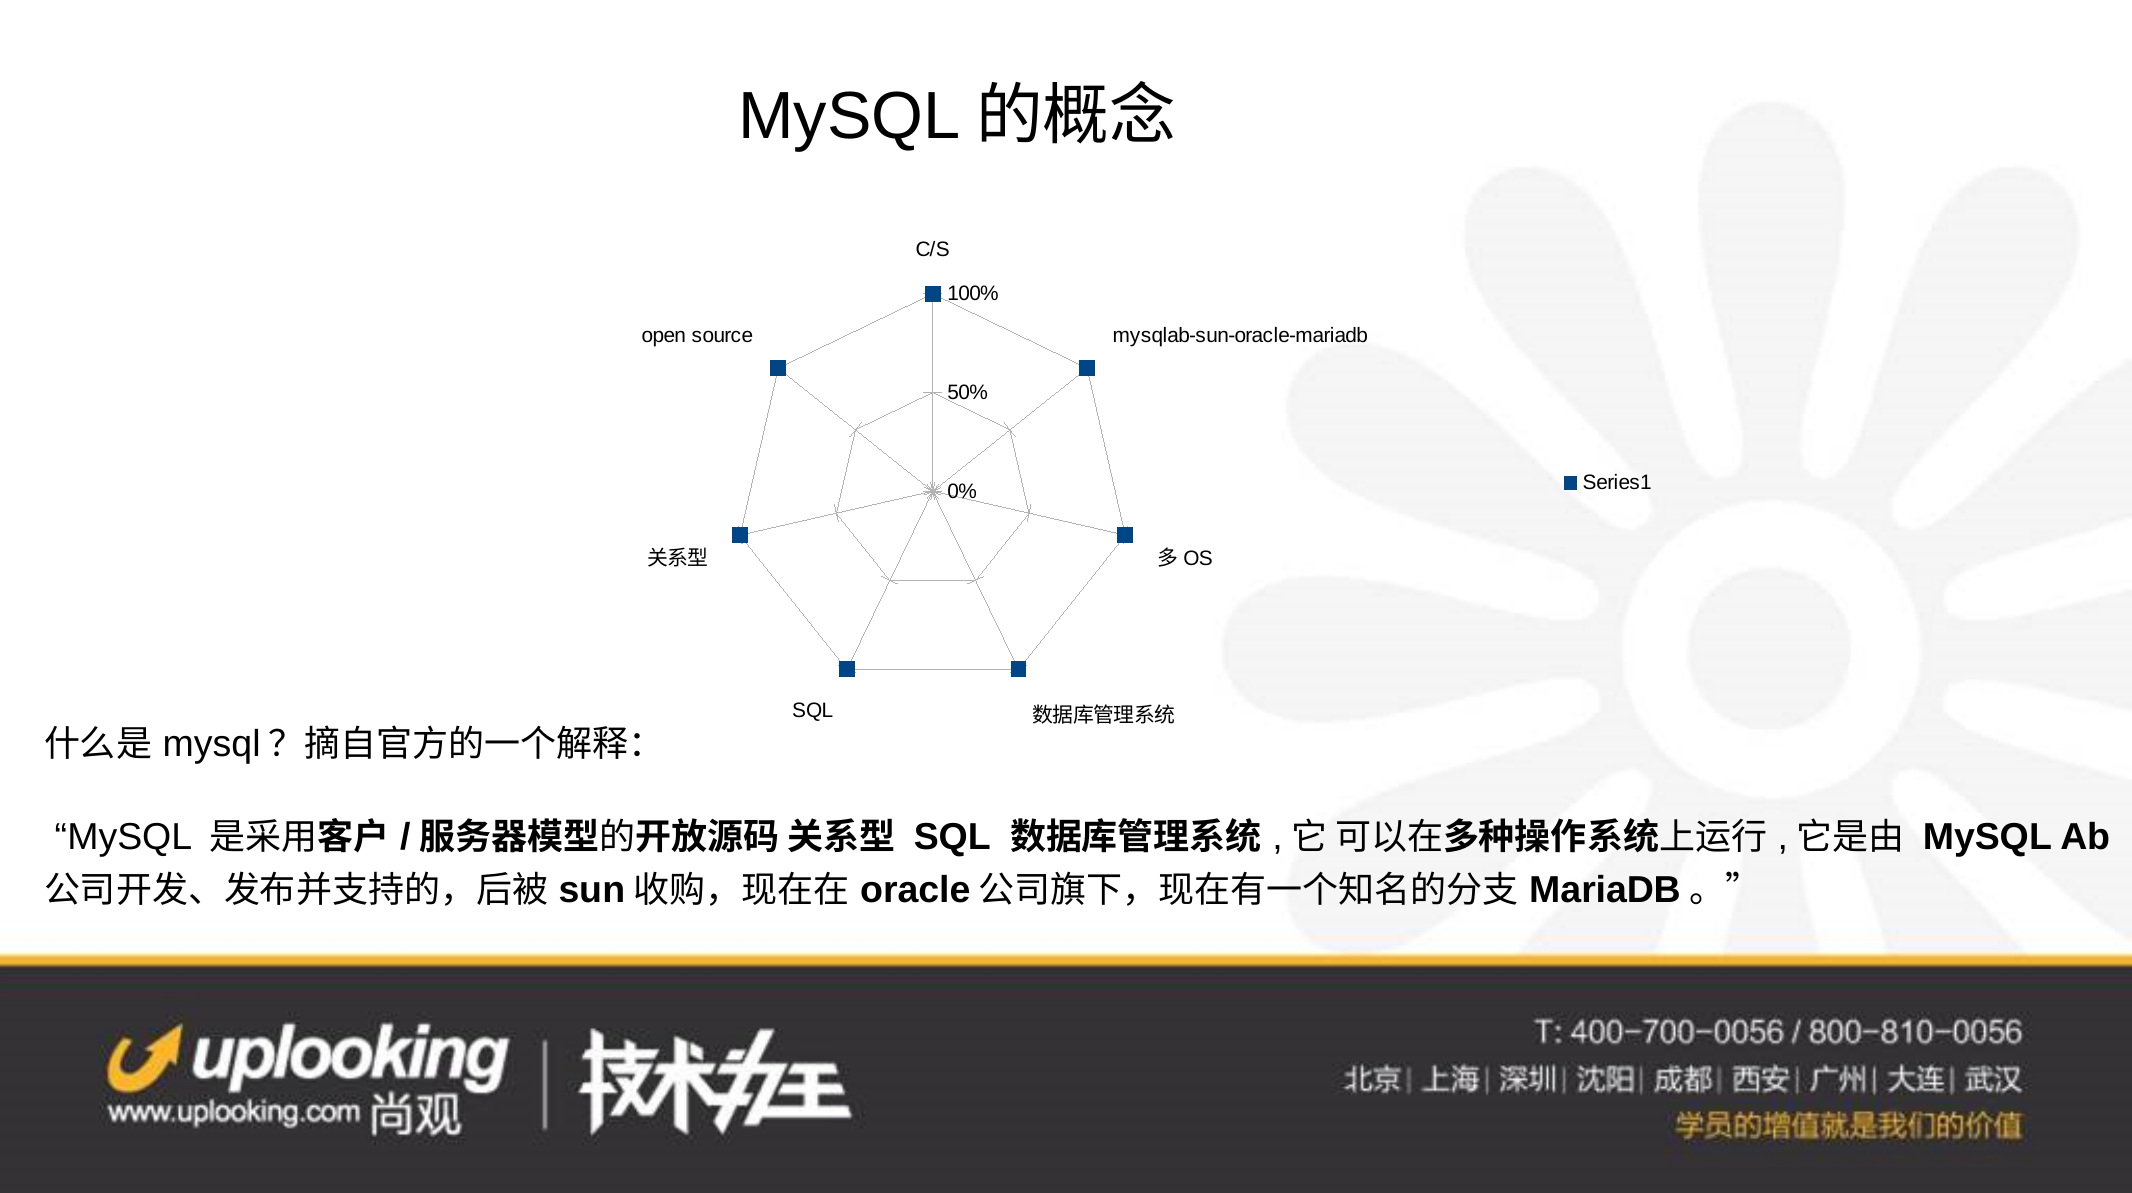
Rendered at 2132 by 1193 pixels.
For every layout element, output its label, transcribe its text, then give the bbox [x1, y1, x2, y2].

text_box 什么是mysql？摘自官方的一个解释： “MySQL 是采用客户/服务器模型的开放源码 关系型 SQL 数据库管理系统,它 可以在多种操作系统上运行,它是由 MySQL Ab 公司开发、发布并支持的，后被sun收购，现在在oracle公司旗下，现在有一个知名的分支MariaDB。” [29, 706, 2132, 957]
subtitle MySQL的概念 [738, 47, 1462, 171]
picture [0, 0, 2132, 1193]
chart [452, 227, 1671, 739]
